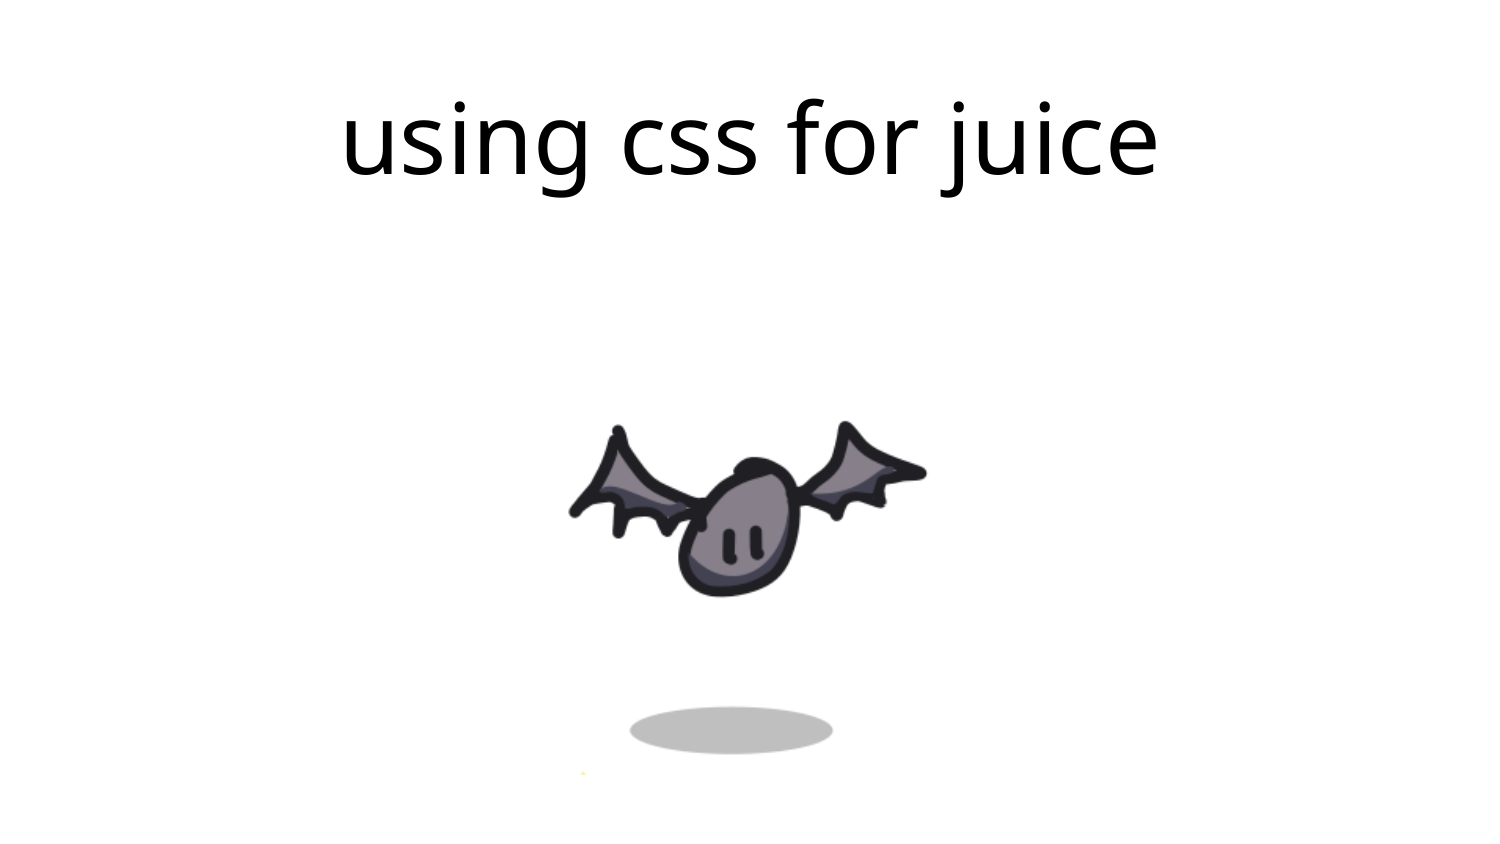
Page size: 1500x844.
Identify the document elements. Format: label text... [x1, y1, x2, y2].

picture [564, 376, 936, 775]
title using css for juice [51, 53, 1449, 487]
